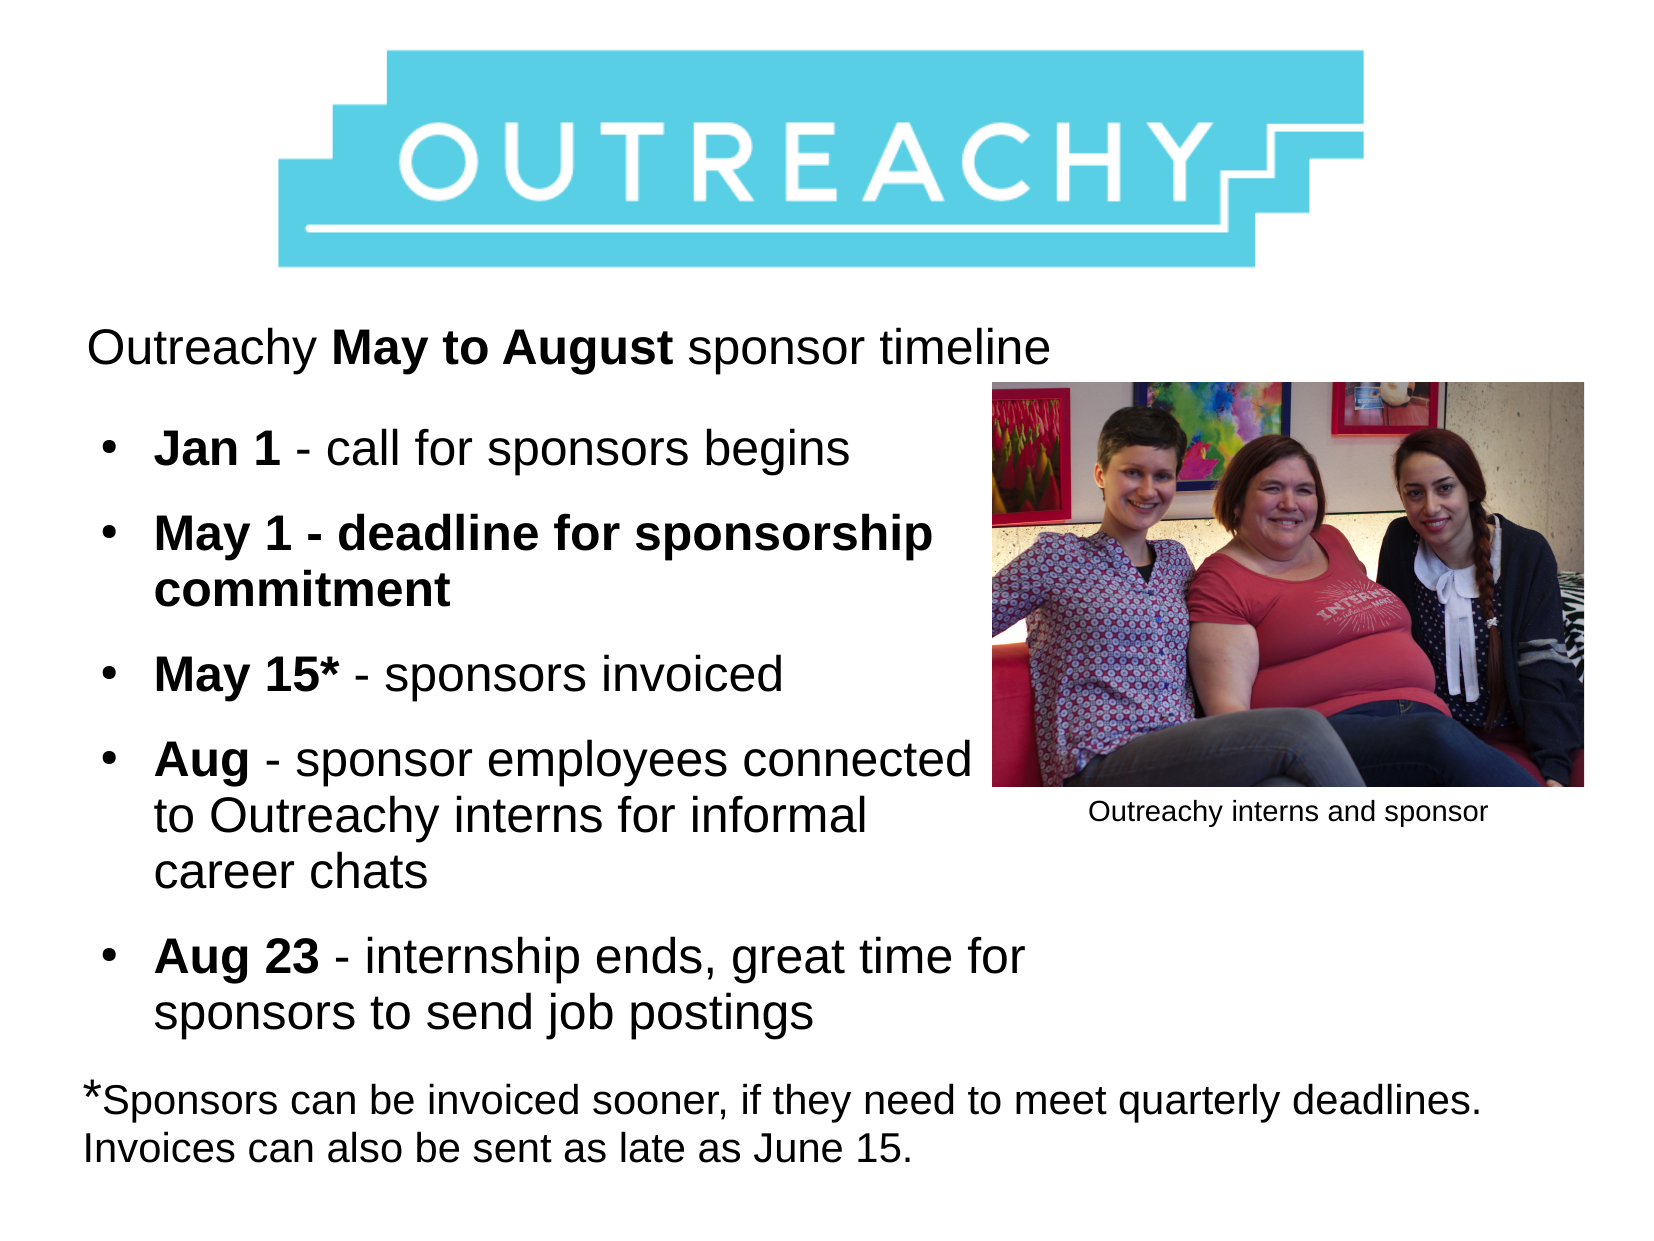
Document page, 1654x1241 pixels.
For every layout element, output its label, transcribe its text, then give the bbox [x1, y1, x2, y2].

text_box Outreachy May to August sponsor timeline [71, 311, 1617, 383]
text_box Outreachy interns and sponsor [987, 787, 1591, 848]
list Jan 1 - call for sponsors begins May 1 - deadline for sponsorship commitment May 15* - sponsors invoiced Aug - sponsor employees connected to Outreachy interns for informal career chats Aug 23 - internship ends, great time for sponsors to send job postings *Sponsors can be invoiced sooner, if they need to meet quarterly deadlines. Invoices can also be sent as late as June 15. [82, 420, 1576, 1201]
picture [207, 30, 1448, 285]
picture [992, 382, 1585, 787]
